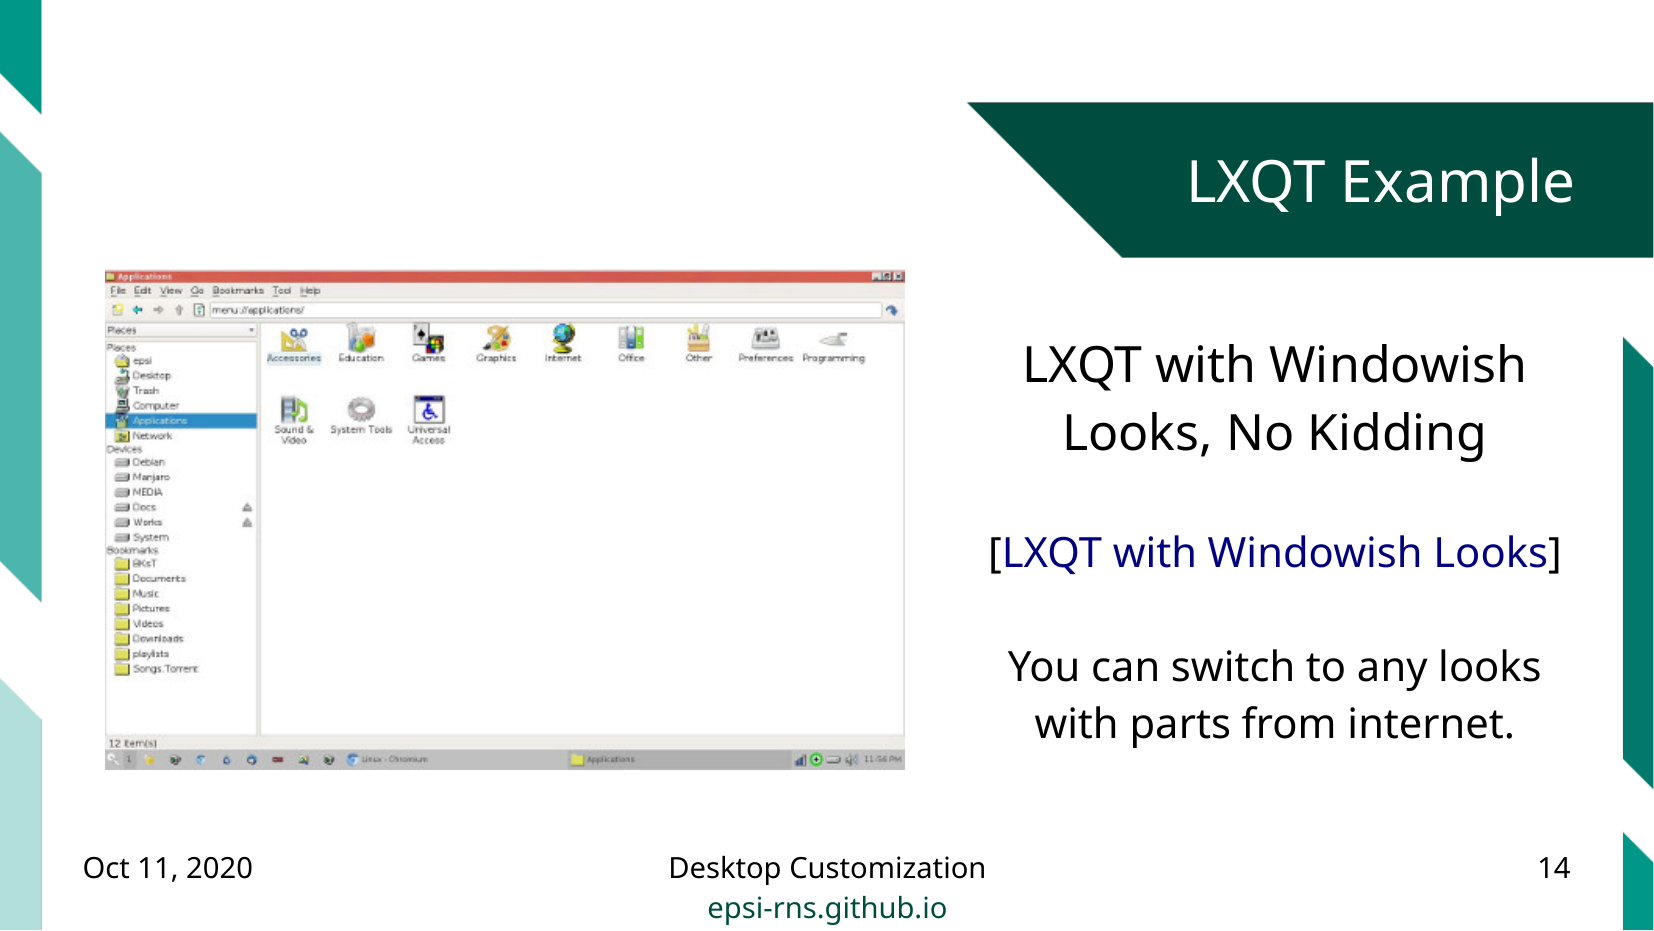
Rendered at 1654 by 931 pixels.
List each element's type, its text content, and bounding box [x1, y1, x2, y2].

picture [0, 0, 1654, 930]
title LXQT Example [1050, 105, 1576, 256]
subtitle LXQT with Windowish Looks, No Kidding [LXQT with Windowish Looks] You can switch to any looks with parts from internet. [975, 270, 1576, 810]
